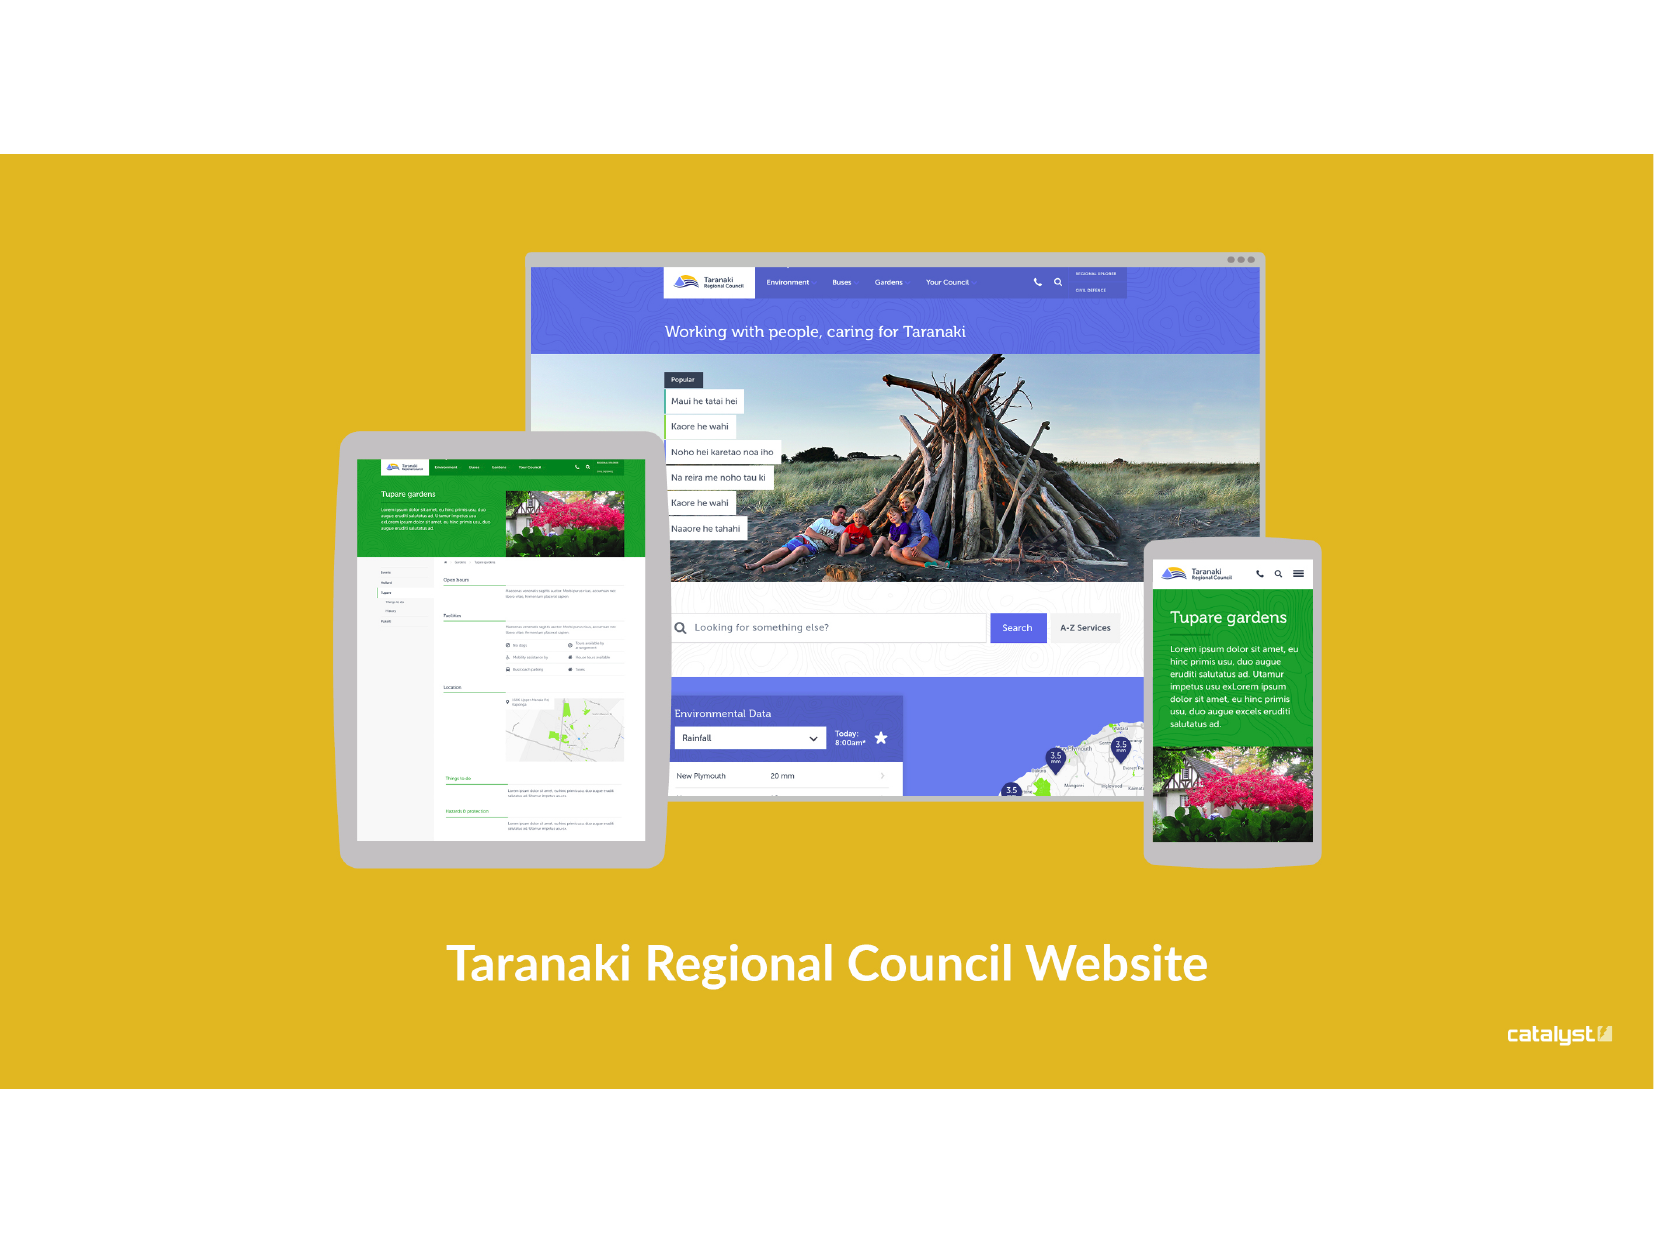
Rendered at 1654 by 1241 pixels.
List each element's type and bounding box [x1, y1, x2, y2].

picture [0, 154, 1654, 1089]
